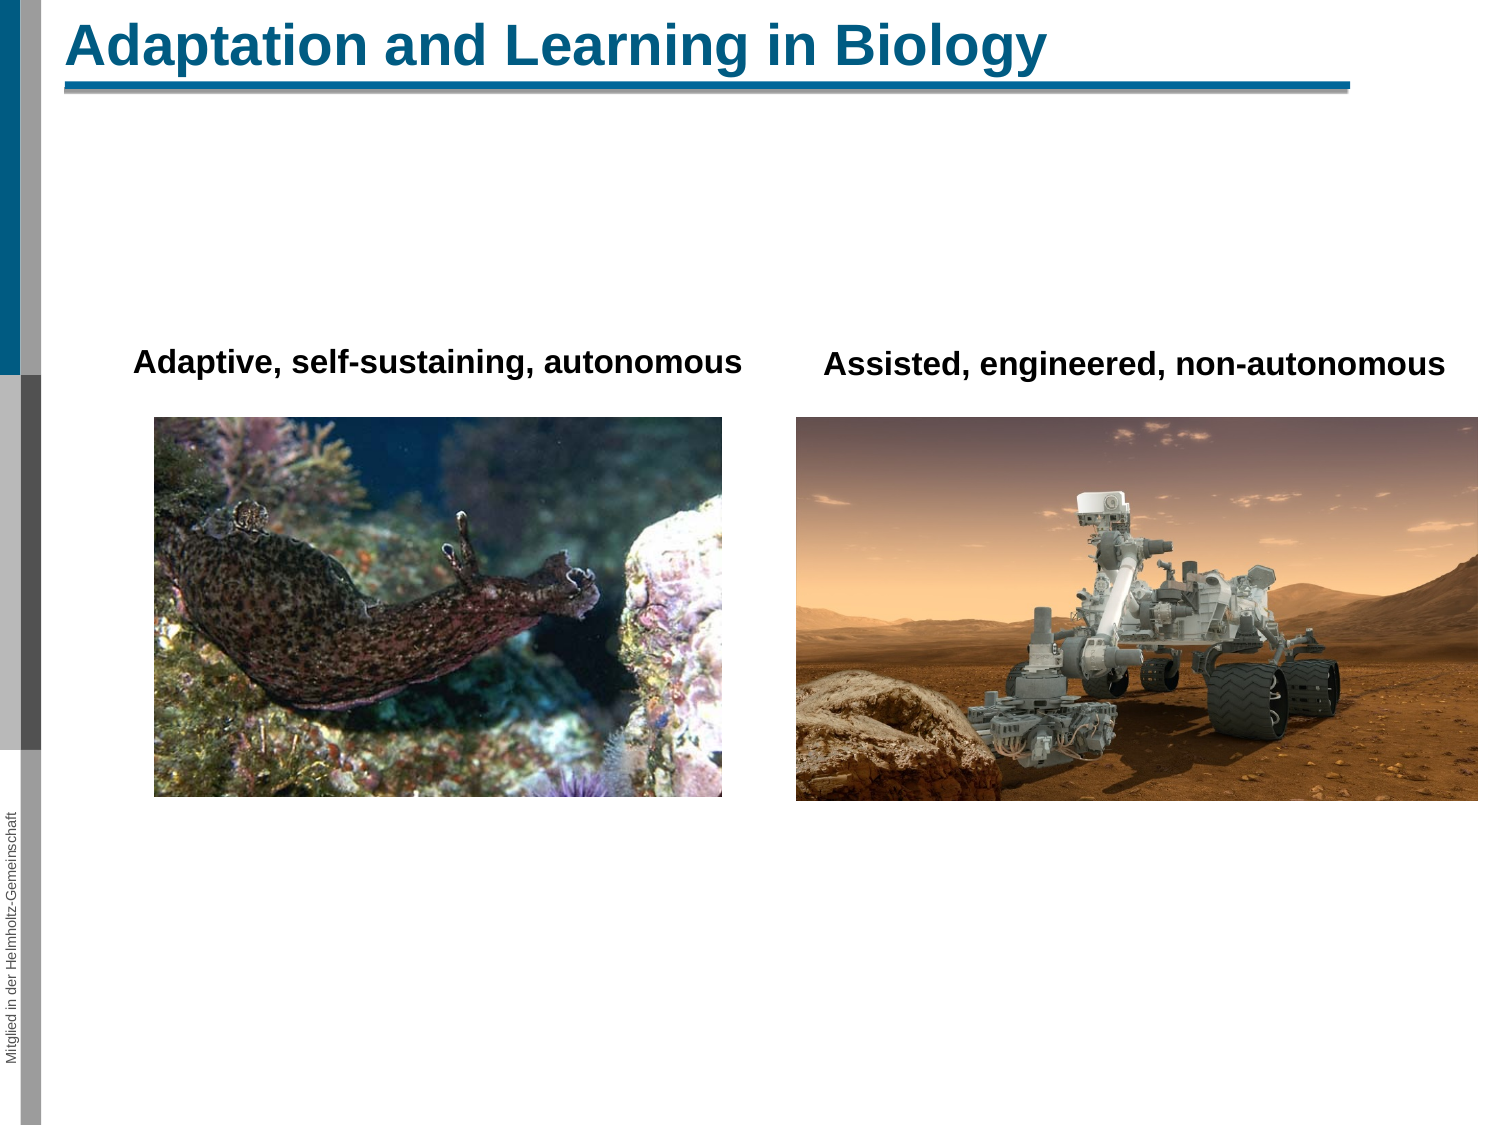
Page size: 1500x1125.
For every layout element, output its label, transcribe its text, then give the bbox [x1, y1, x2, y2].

picture [154, 417, 722, 797]
text_box Adaptation and Learning in Biology [64, 7, 1440, 102]
text_box Adaptive, self-sustaining, autonomous [118, 333, 759, 388]
picture [796, 417, 1478, 801]
text_box Assisted, engineered, non-autonomous [808, 334, 1462, 390]
